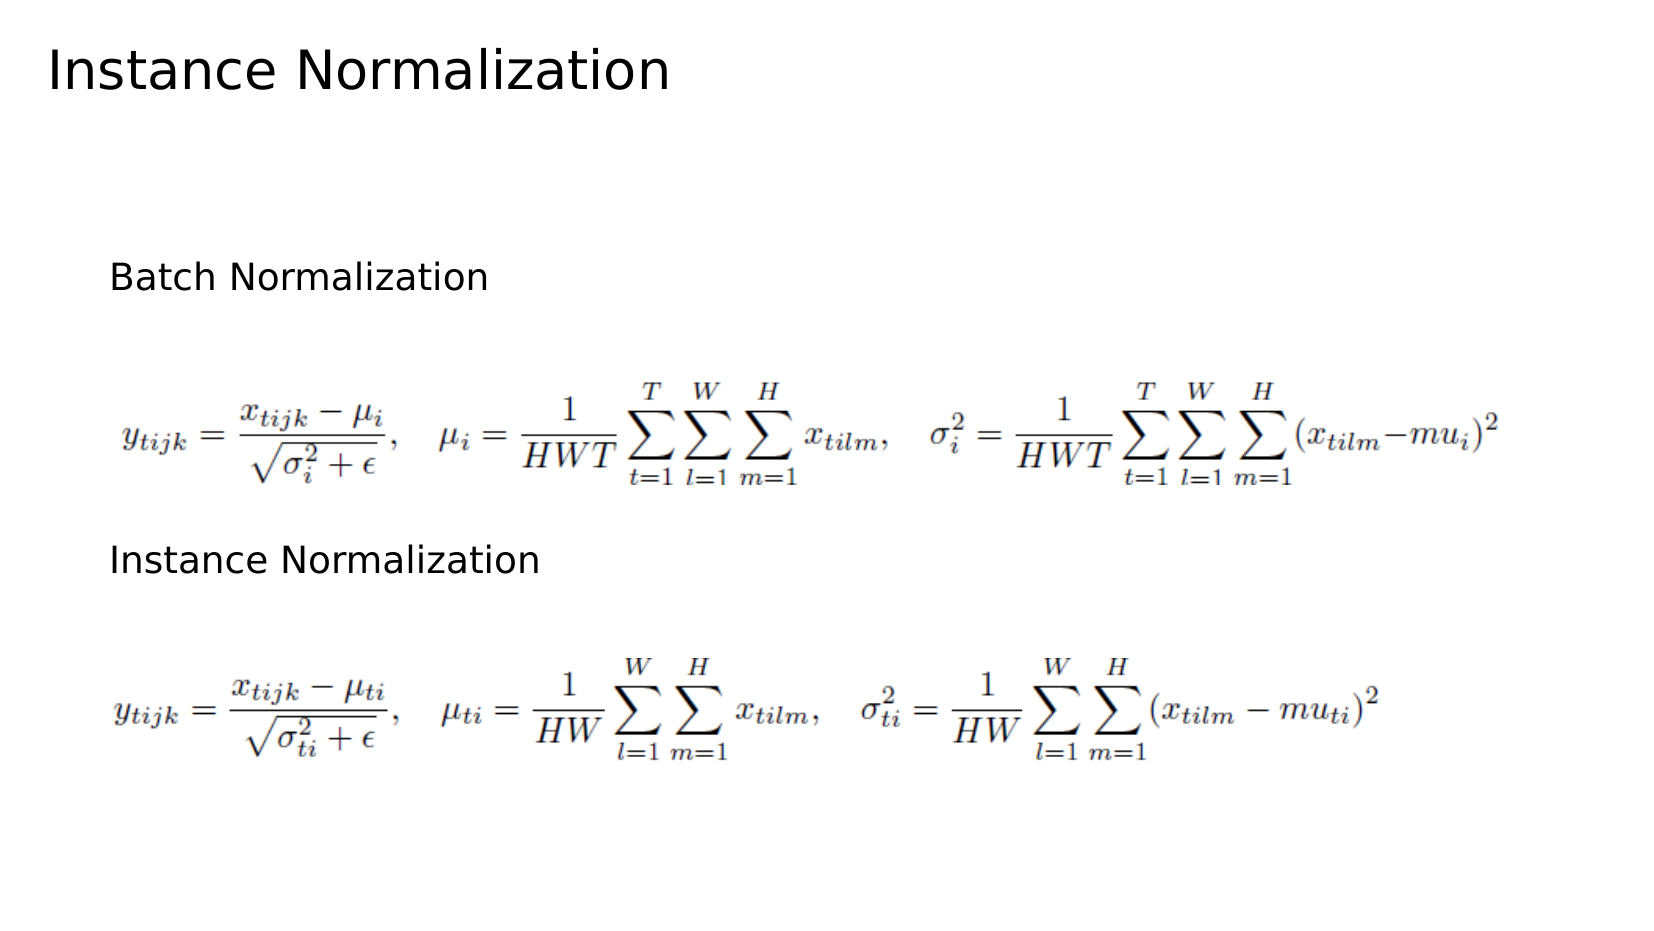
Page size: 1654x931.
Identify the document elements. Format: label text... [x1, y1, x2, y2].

picture [121, 378, 1501, 485]
text_box Batch Normalization [94, 248, 686, 350]
title Instance Normalization [47, 23, 1536, 119]
text_box Instance Normalization [94, 531, 686, 634]
picture [108, 658, 1382, 768]
